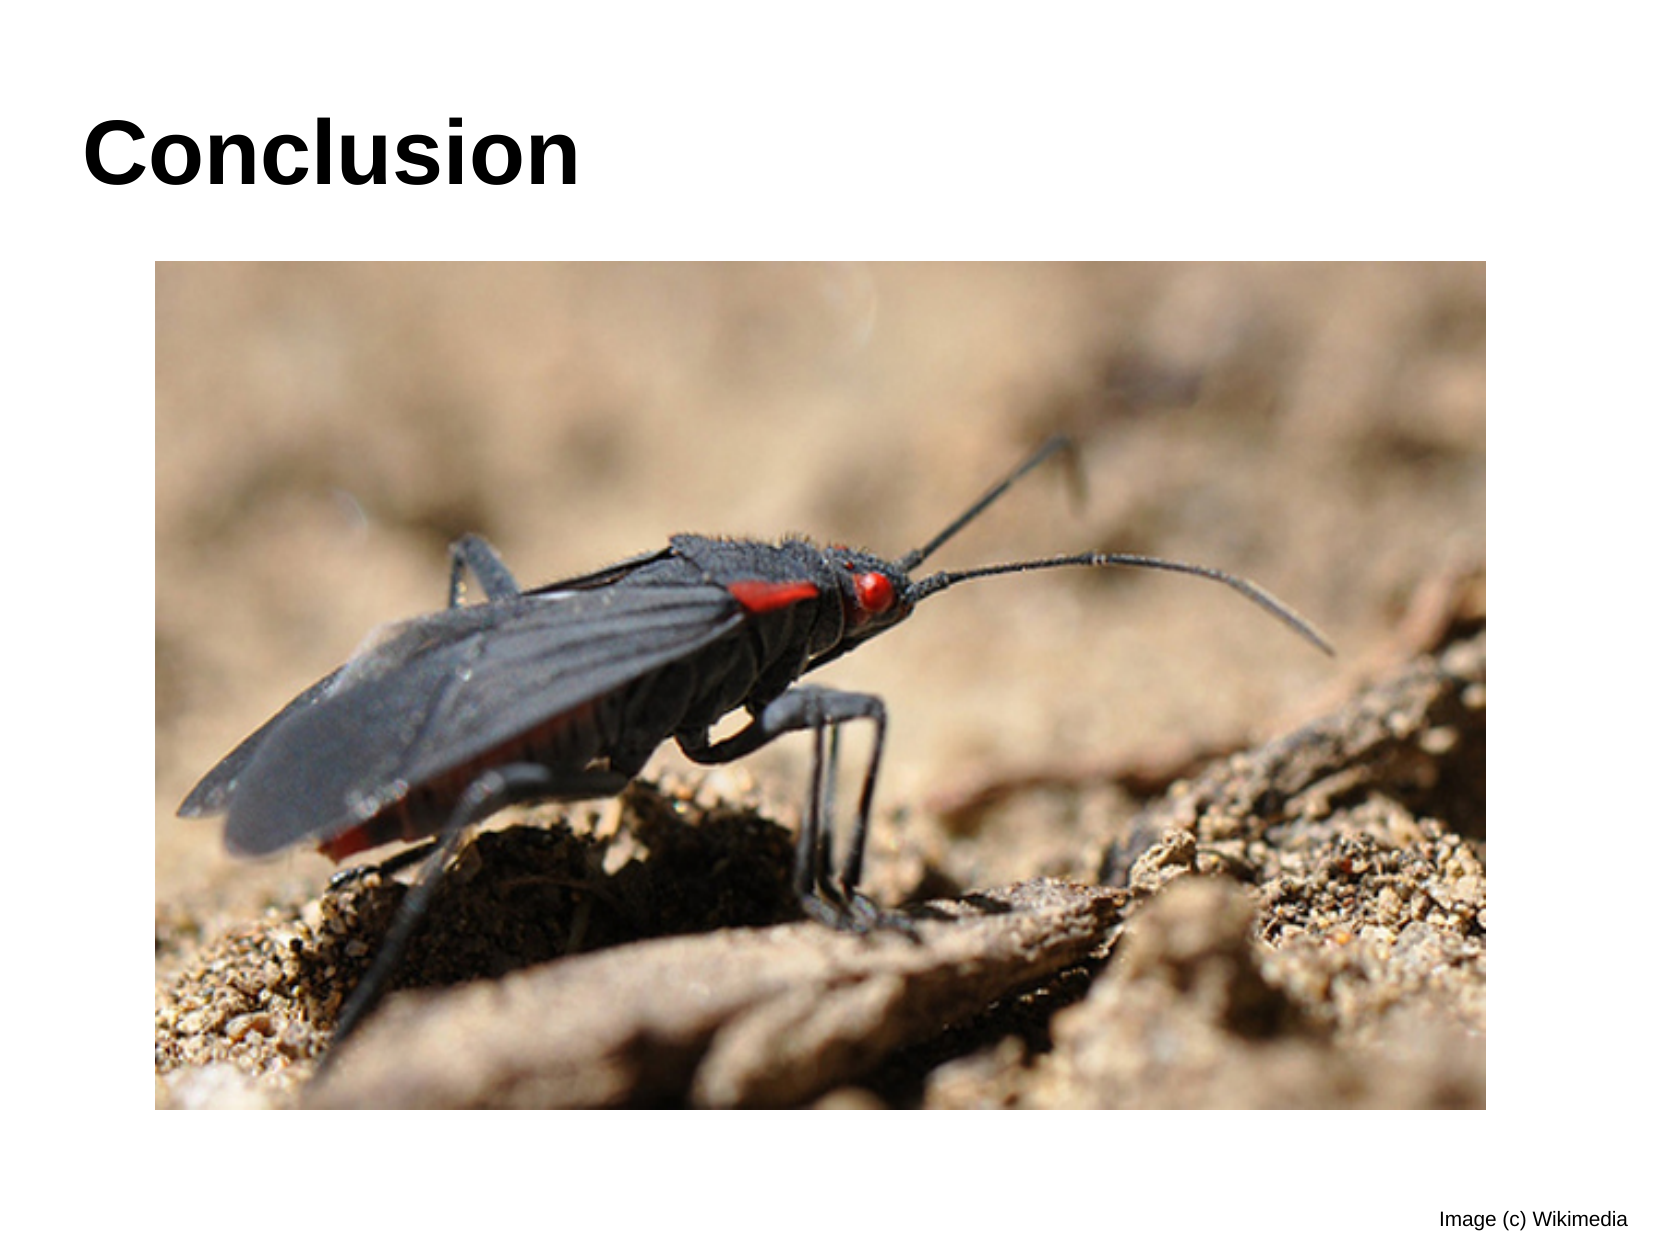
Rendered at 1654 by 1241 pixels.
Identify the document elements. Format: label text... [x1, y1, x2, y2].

title Conclusion [82, 49, 1571, 257]
text_box Image (c) Wikimedia [1424, 1200, 1654, 1239]
picture [155, 261, 1486, 1111]
